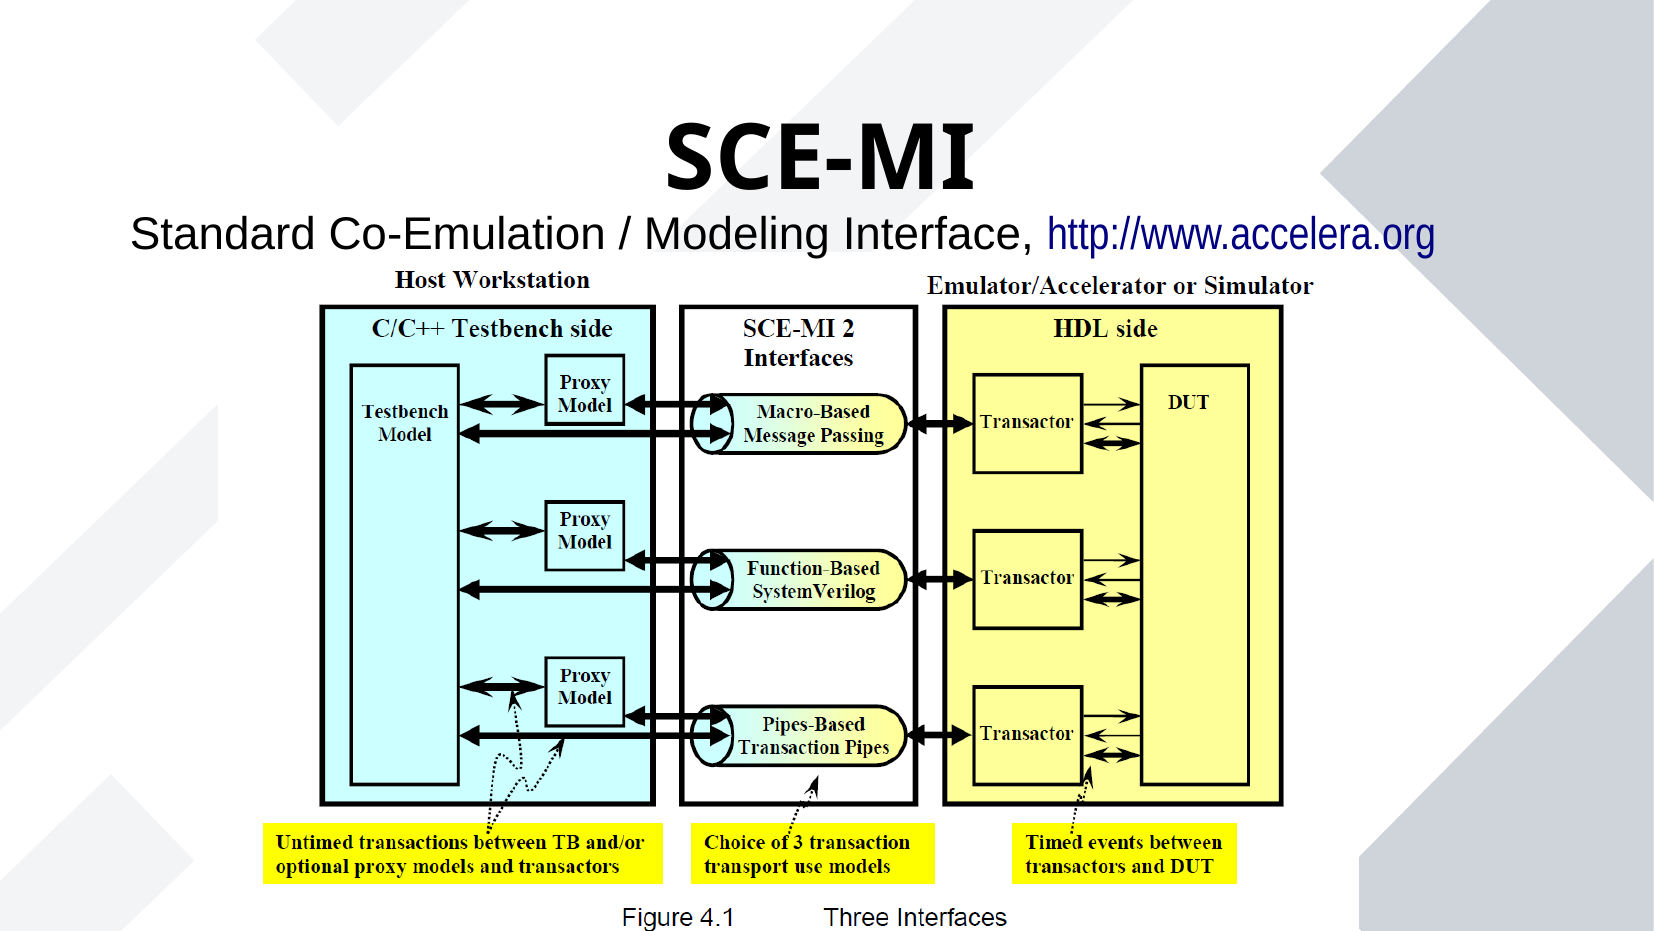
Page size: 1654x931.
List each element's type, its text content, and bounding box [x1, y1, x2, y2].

list Standard Co-Emulation / Modeling Interface, http://www.accelera.org [129, 206, 1619, 266]
title SCE-MI [76, 76, 1565, 233]
picture [218, 266, 1359, 931]
